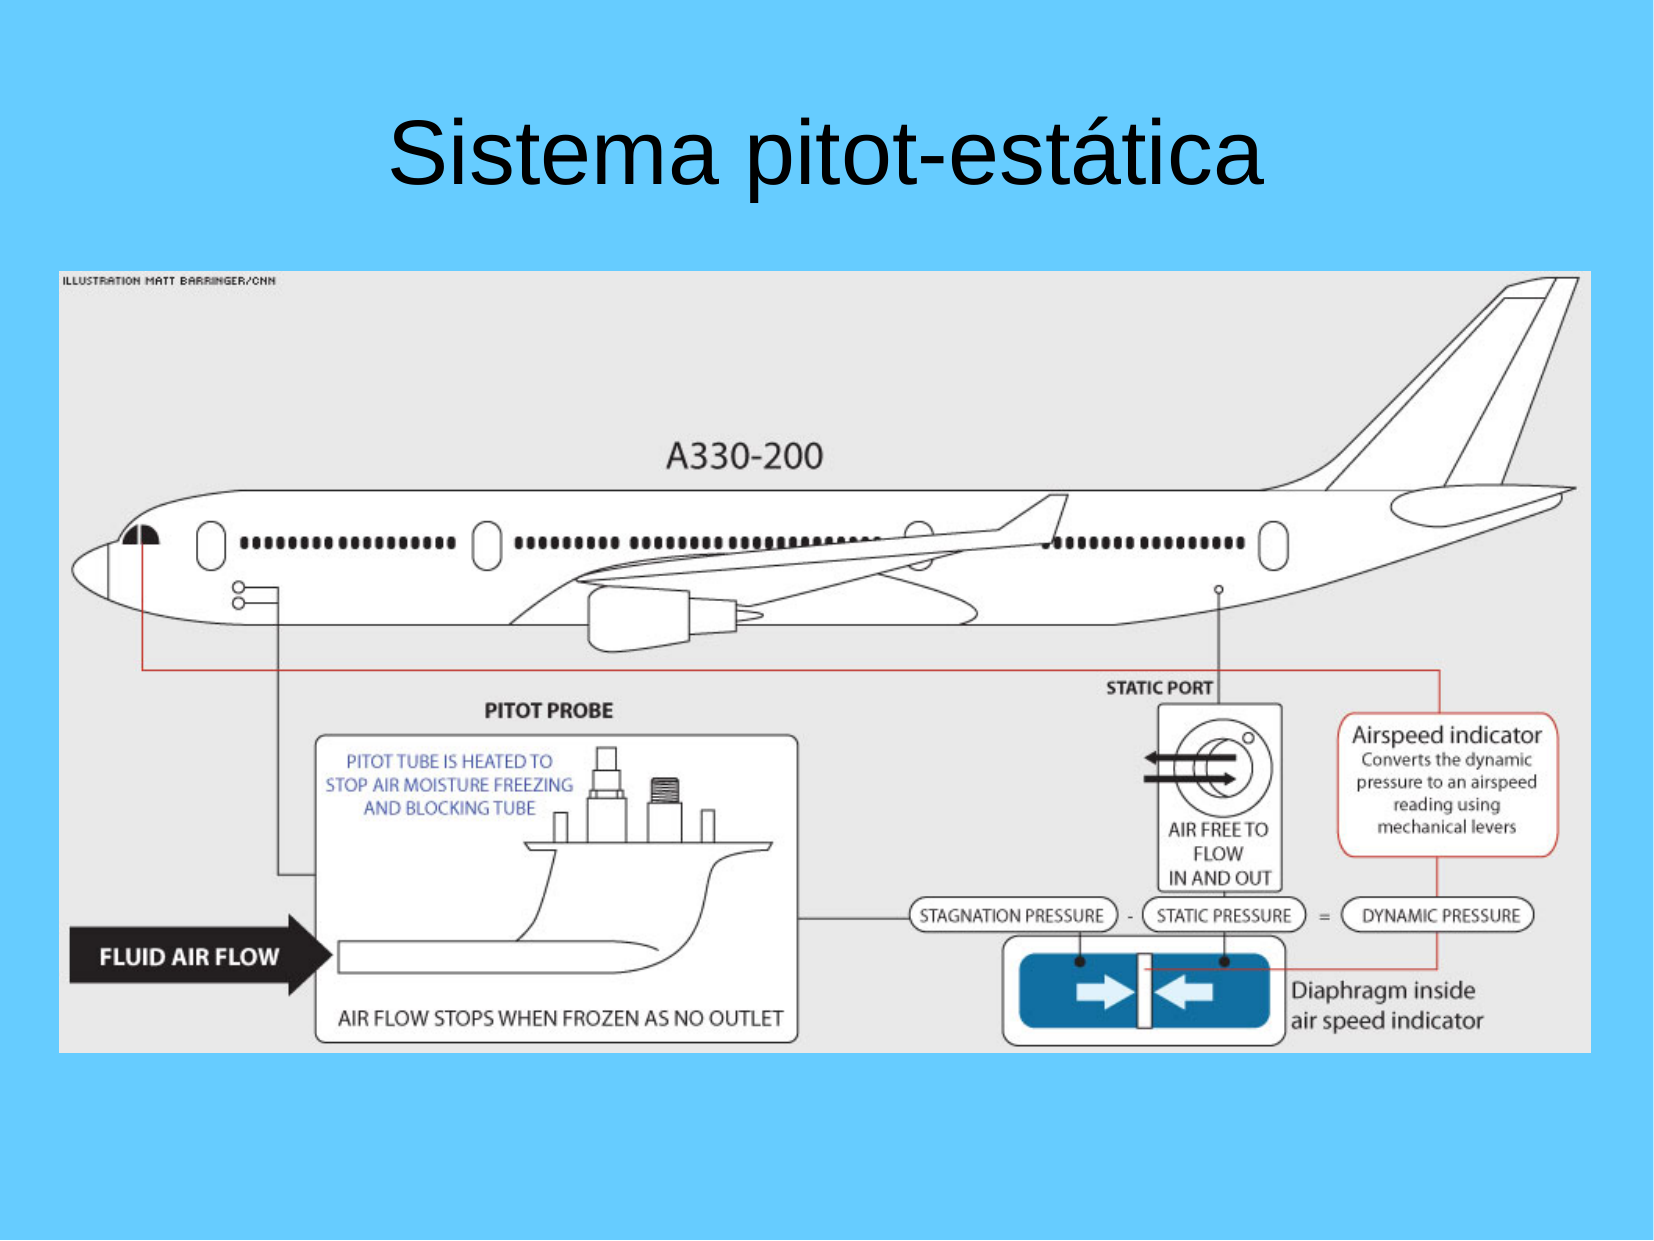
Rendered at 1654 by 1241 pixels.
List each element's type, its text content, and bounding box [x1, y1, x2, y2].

picture [59, 271, 1591, 1053]
title Sistema pitot-estática [82, 49, 1571, 257]
